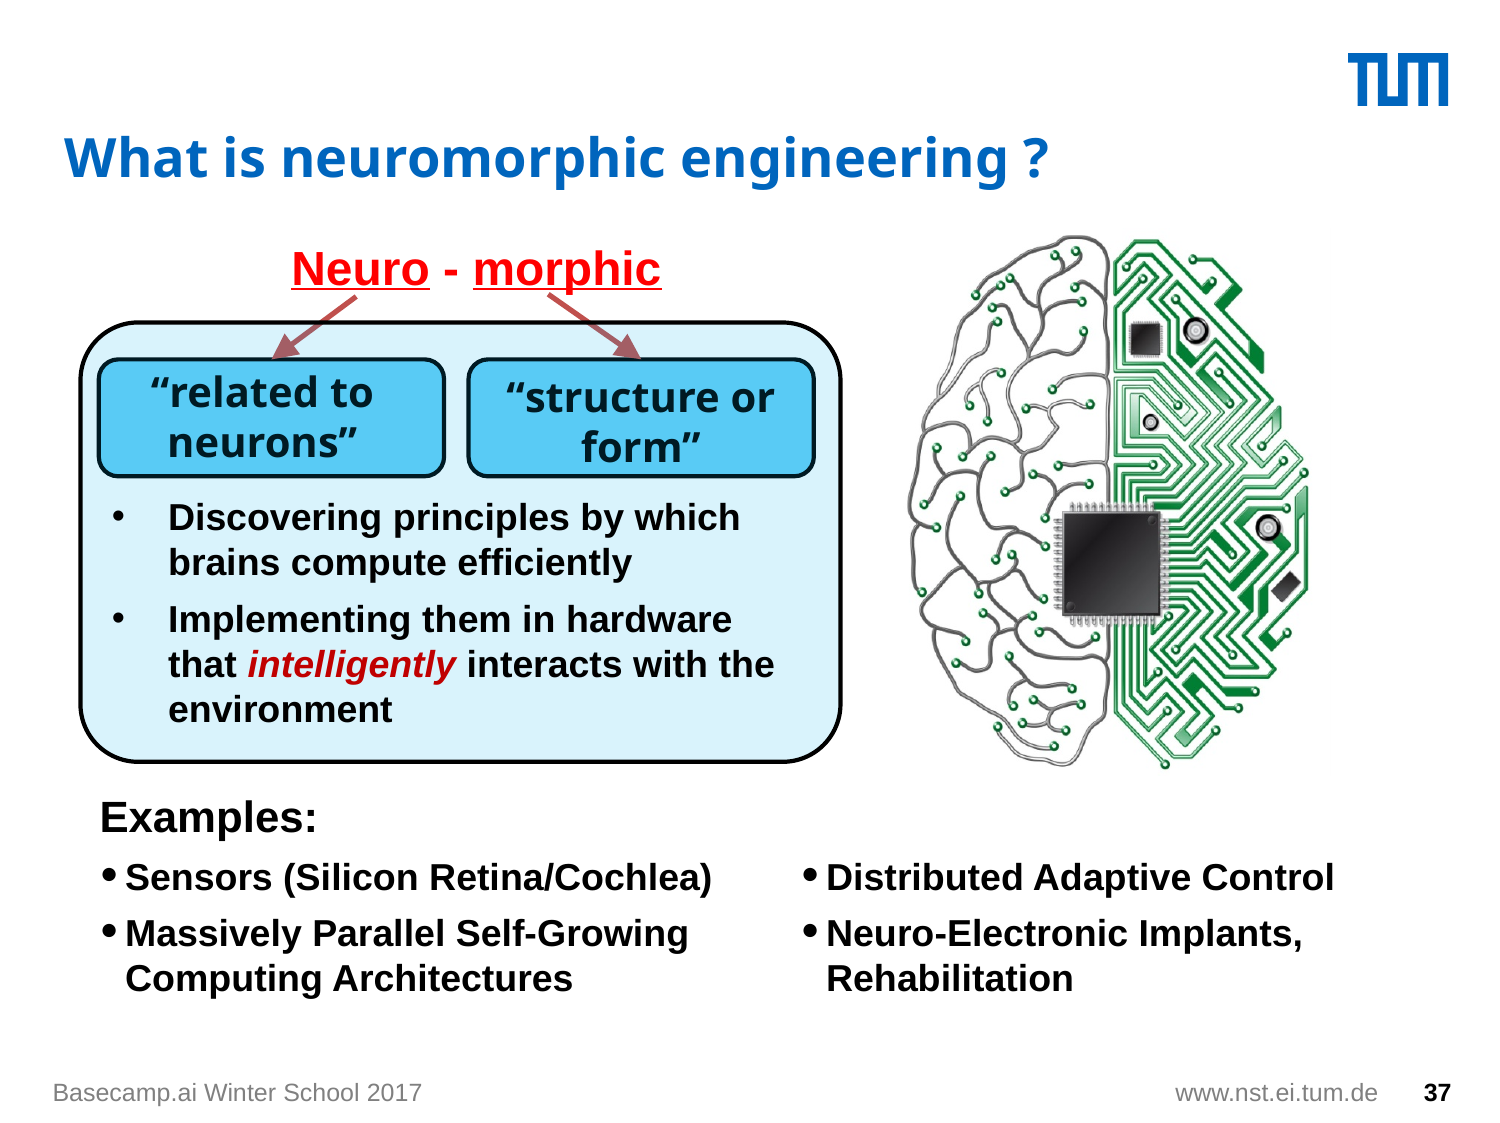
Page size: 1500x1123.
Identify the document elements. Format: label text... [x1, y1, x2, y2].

text_box Discovering principles by which brains compute efficiently Implementing them in hardware that intelligently interacts with the environment [98, 486, 810, 737]
text_box [80, 294, 841, 762]
text_box Examples: [84, 777, 641, 853]
text_box What is neuromorphic engineering ? [49, 101, 1494, 210]
text_box Neuro - morphic [198, 228, 755, 304]
picture [885, 228, 1331, 776]
text_box Distributed Adaptive Control Neuro-Electronic Implants, Rehabilitation [787, 846, 1429, 1006]
text_box Sensors (Silicon Retina/Cochlea) Massively Parallel Self-Growing Computing Architectures [86, 846, 787, 1006]
